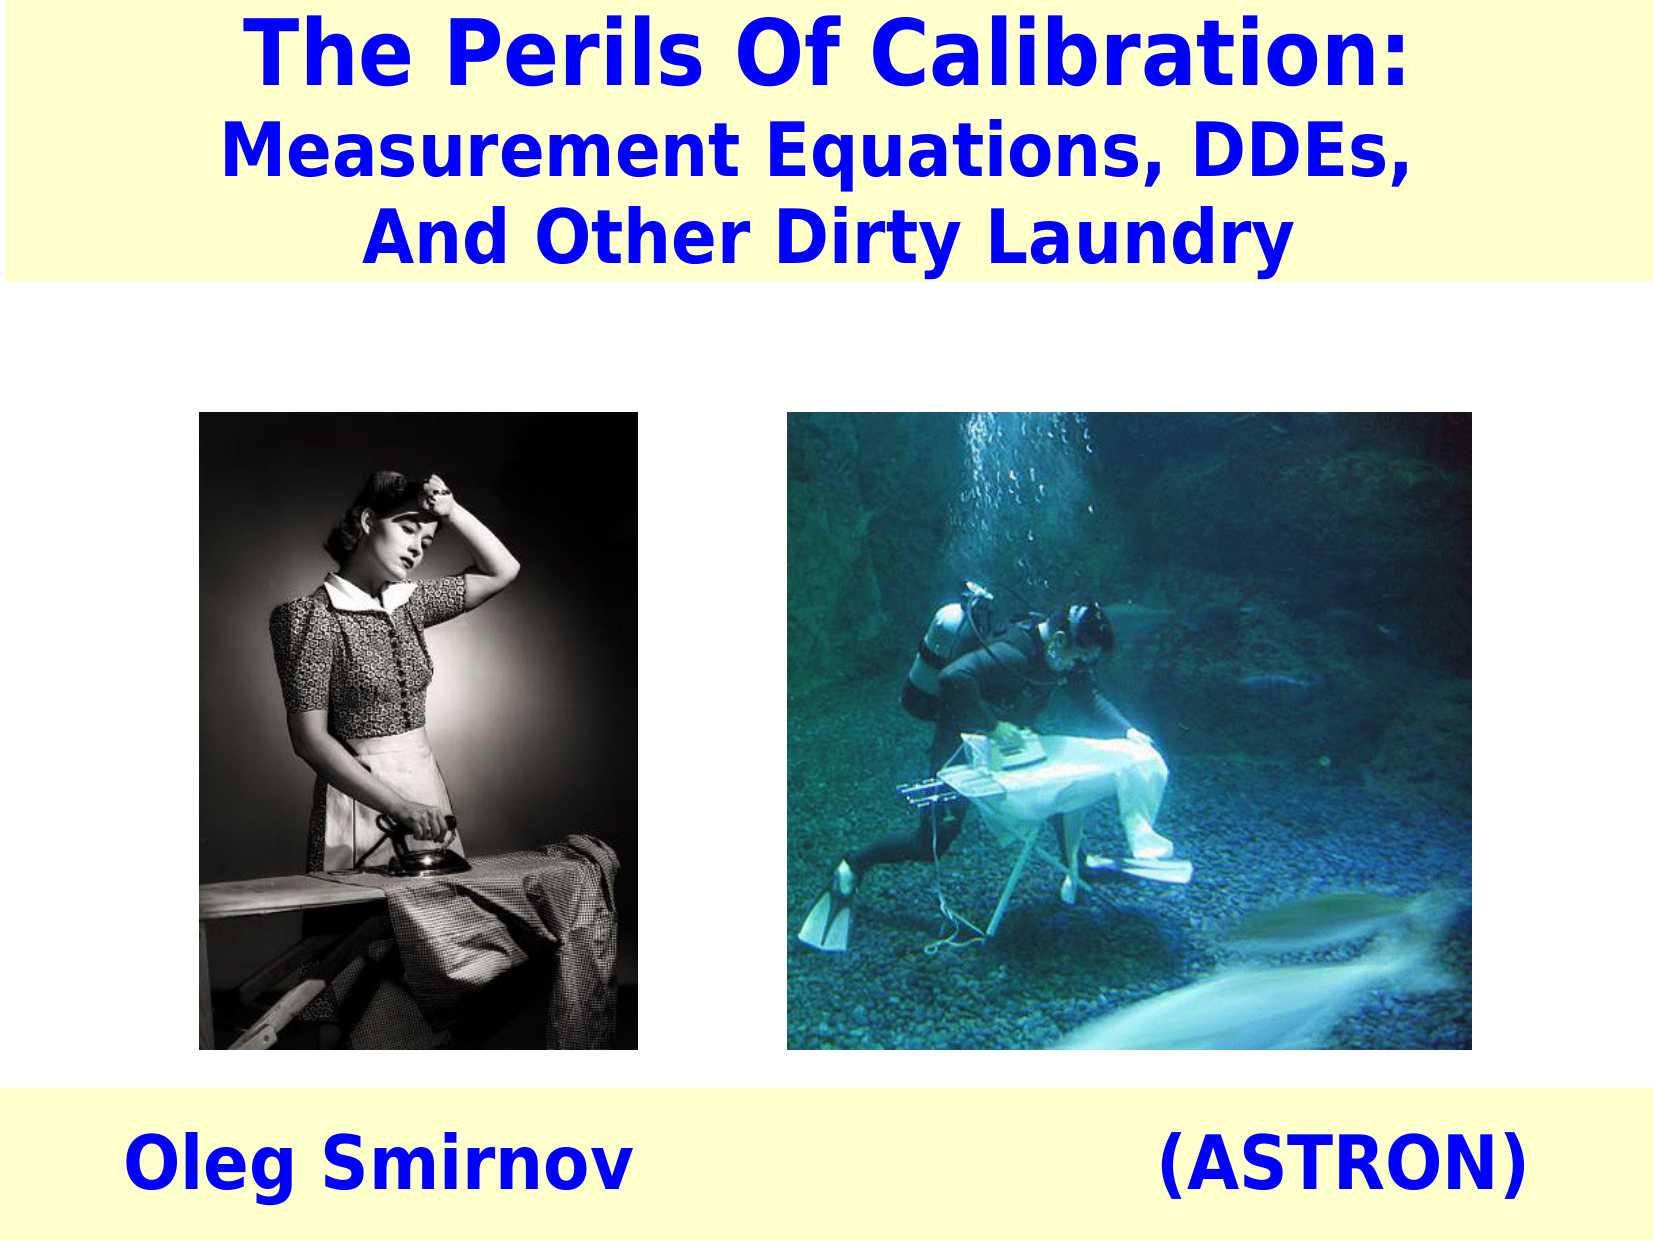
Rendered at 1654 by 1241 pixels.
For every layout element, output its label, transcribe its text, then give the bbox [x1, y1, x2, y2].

title Oleg Smirnov (ASTRON) [0, 1087, 1654, 1241]
picture [199, 412, 638, 1051]
title The Perils Of Calibration: Measurement Equations, DDEs, And Other Dirty Laundry [5, 0, 1654, 282]
picture [787, 412, 1472, 1051]
